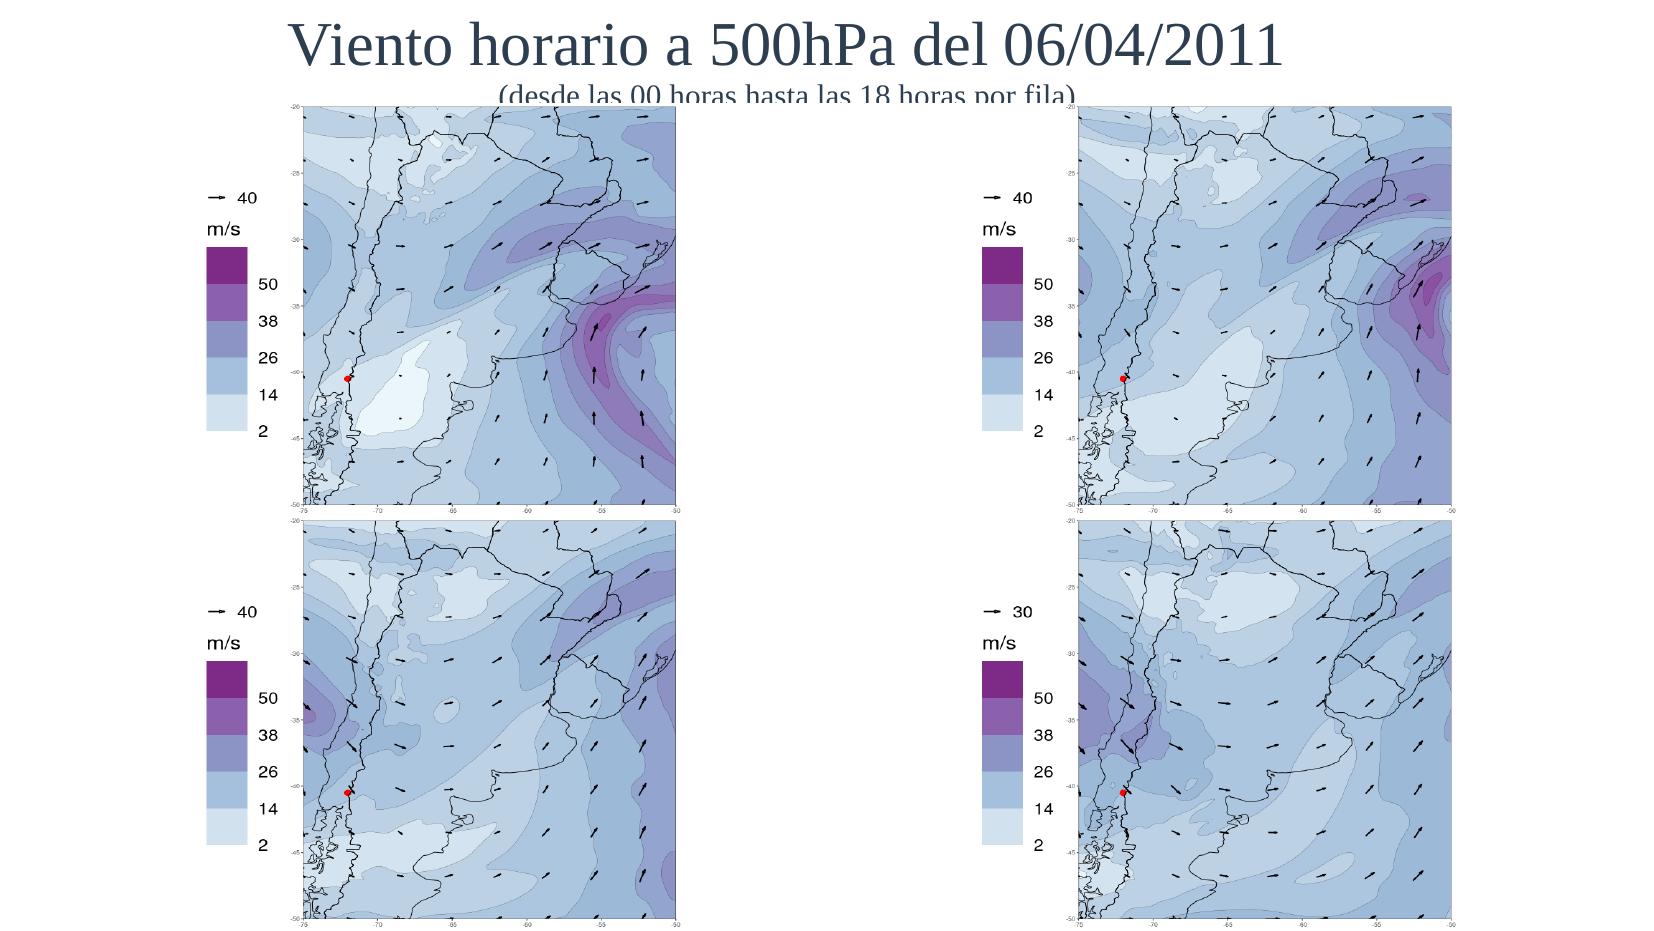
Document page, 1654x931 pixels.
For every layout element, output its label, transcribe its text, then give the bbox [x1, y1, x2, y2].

picture [51, 103, 1602, 931]
text_box Viento horario a 500hPa del 06/04/2011 (desde las 00 horas hasta las 18 horas por fila) [225, 7, 1351, 103]
